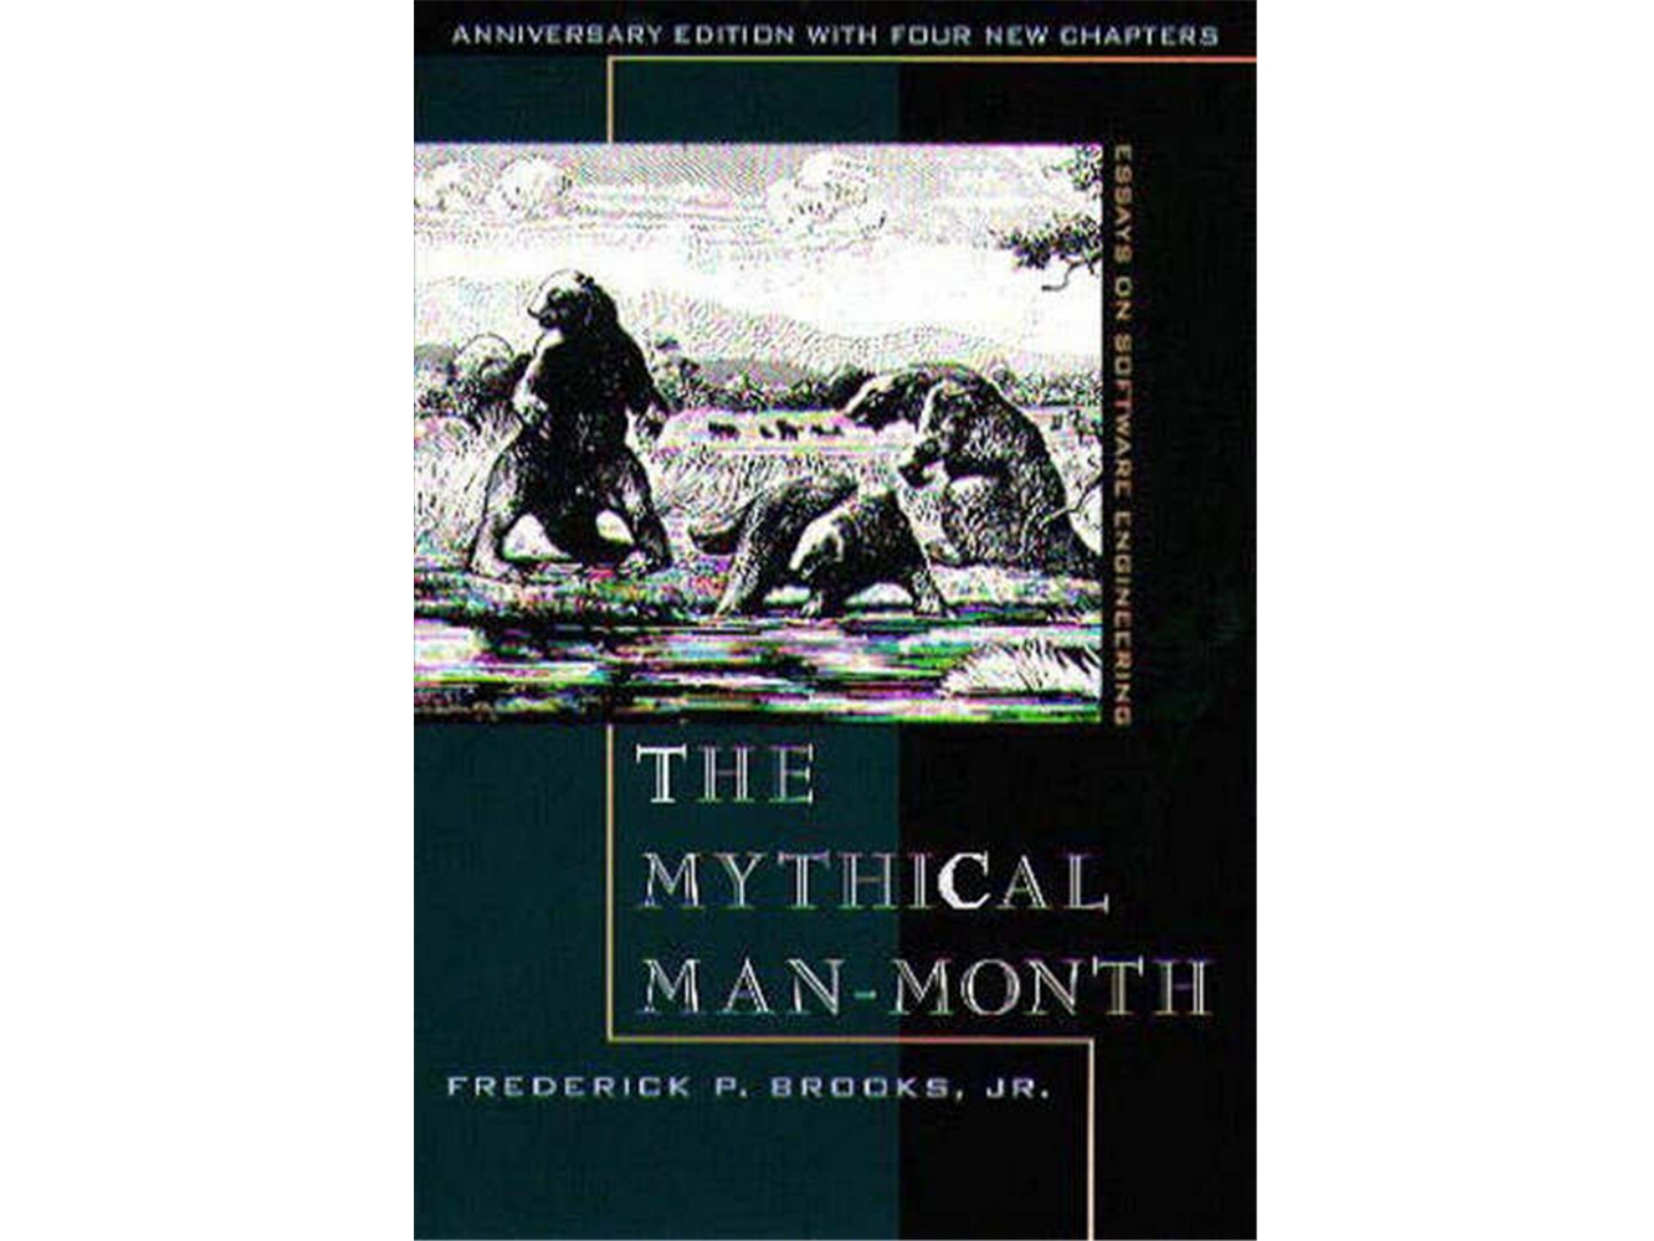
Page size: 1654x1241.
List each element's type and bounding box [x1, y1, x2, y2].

picture [214, 0, 1456, 1241]
